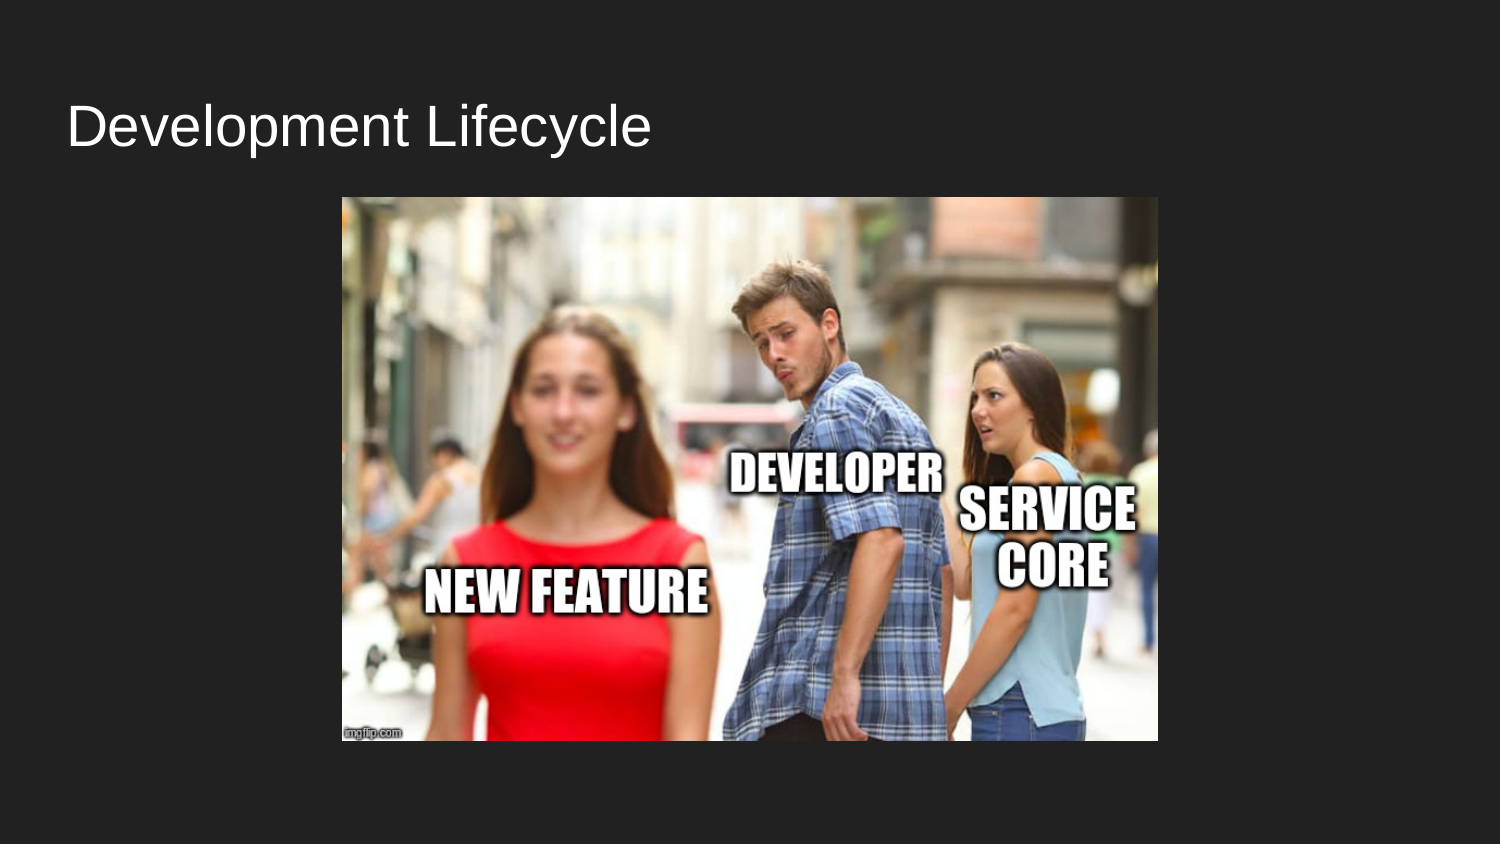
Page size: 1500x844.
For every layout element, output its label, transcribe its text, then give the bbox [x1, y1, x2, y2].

picture [342, 197, 1158, 741]
title Development Lifecycle [51, 72, 1449, 167]
